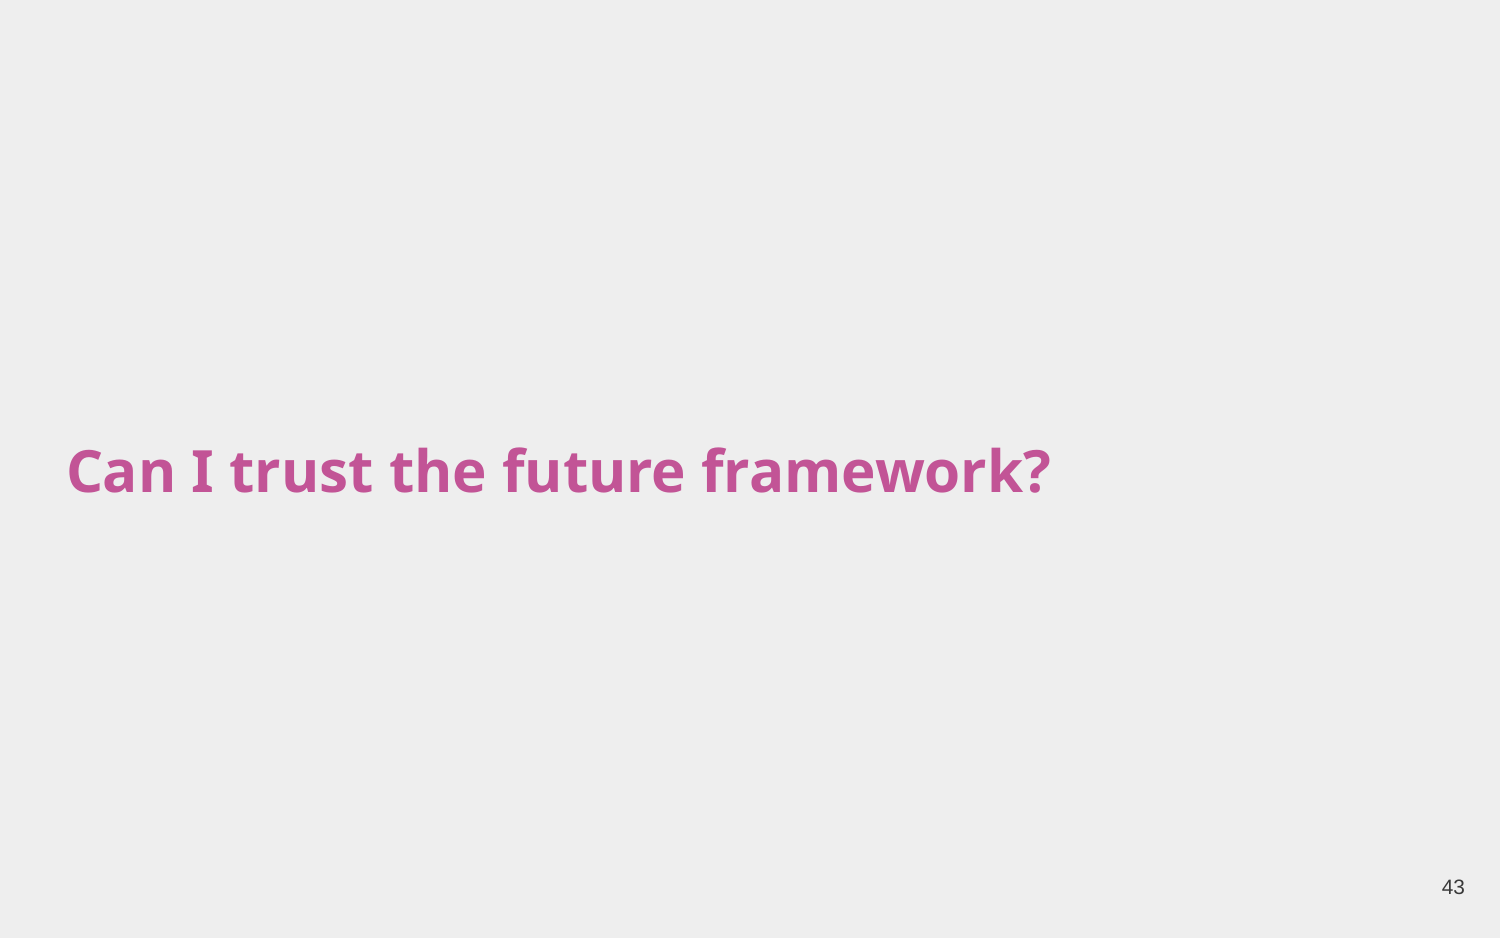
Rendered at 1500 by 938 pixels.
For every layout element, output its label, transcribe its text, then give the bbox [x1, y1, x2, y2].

slide_number <number> [1389, 849, 1480, 922]
title Can I trust the future framework? [51, 392, 1449, 546]
